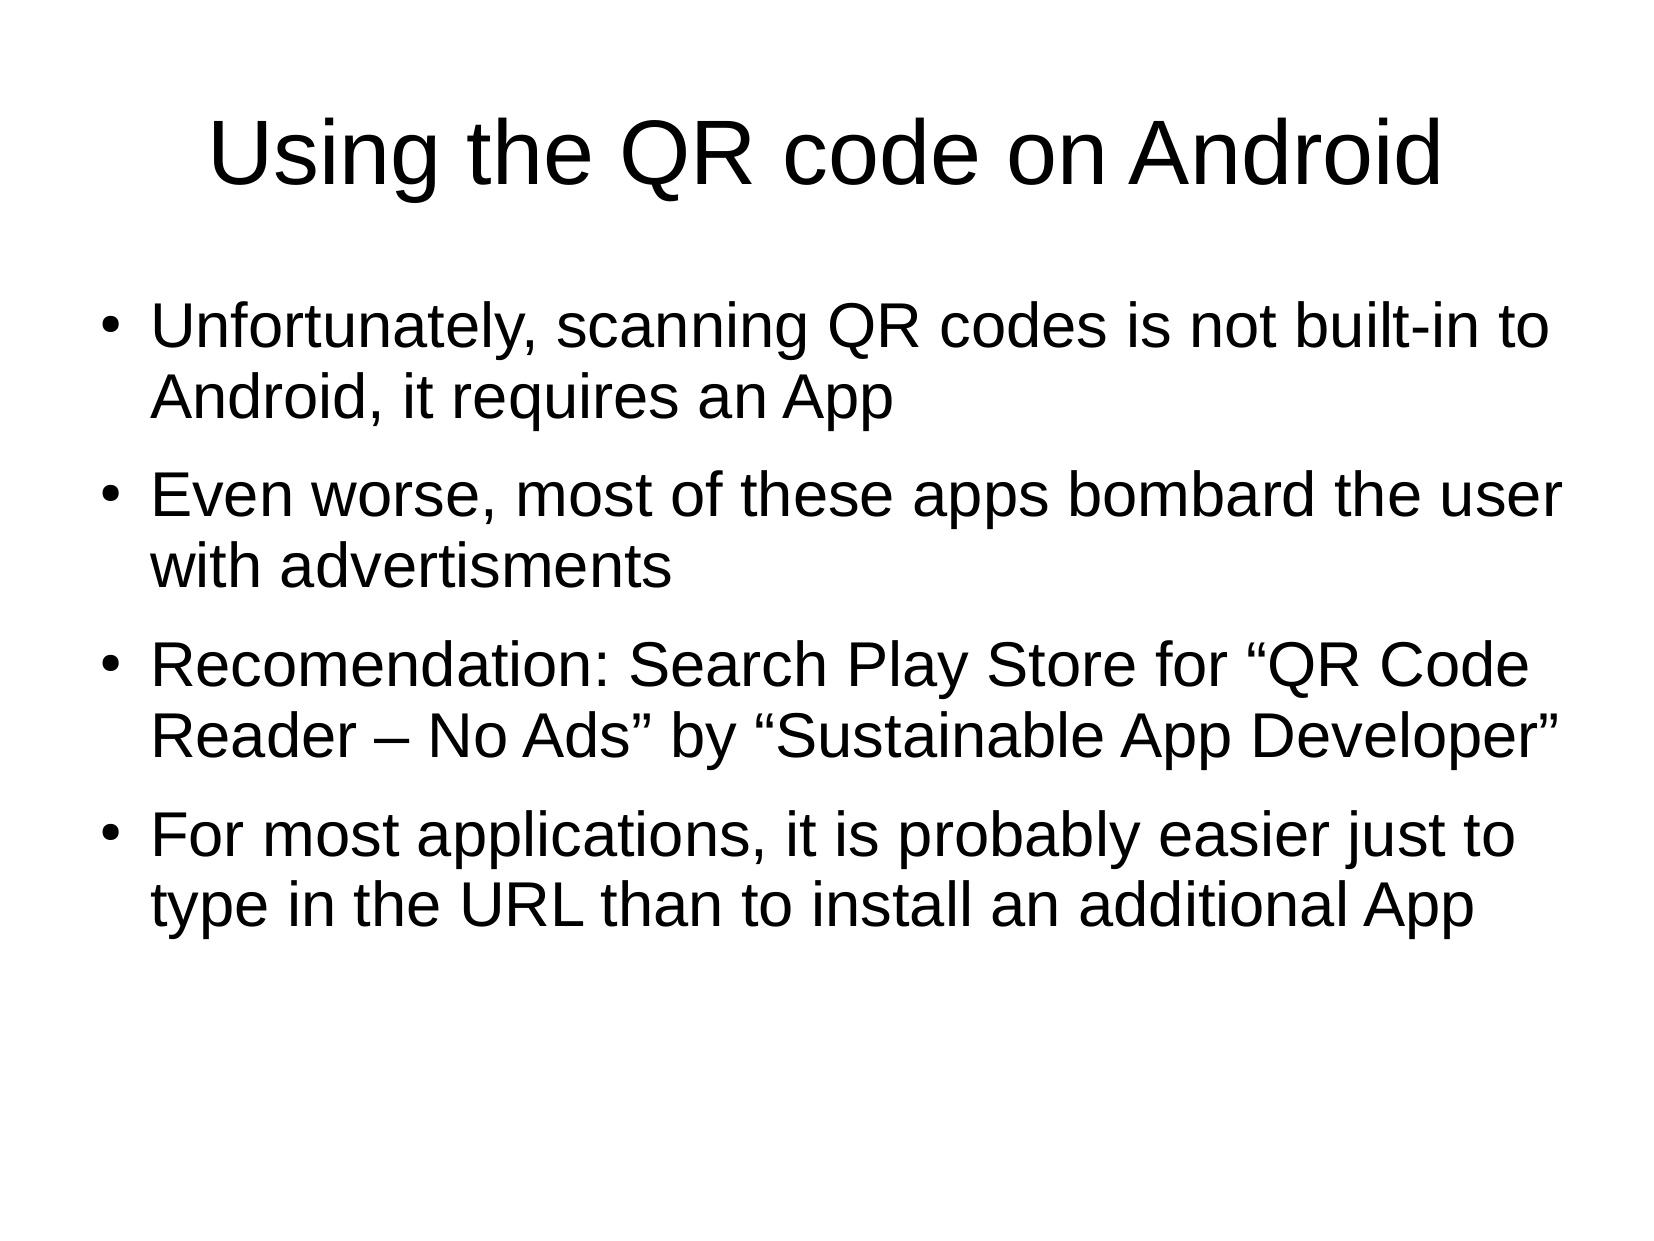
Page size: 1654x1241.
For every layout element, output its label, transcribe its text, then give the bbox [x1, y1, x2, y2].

title Using the QR code on Android [82, 49, 1571, 257]
list Unfortunately, scanning QR codes is not built-in to Android, it requires an App Even worse, most of these apps bombard the user with advertisments Recomendation: Search Play Store for “QR Code Reader – No Ads” by “Sustainable App Developer” For most applications, it is probably easier just to type in the URL than to install an additional App [82, 290, 1571, 1010]
